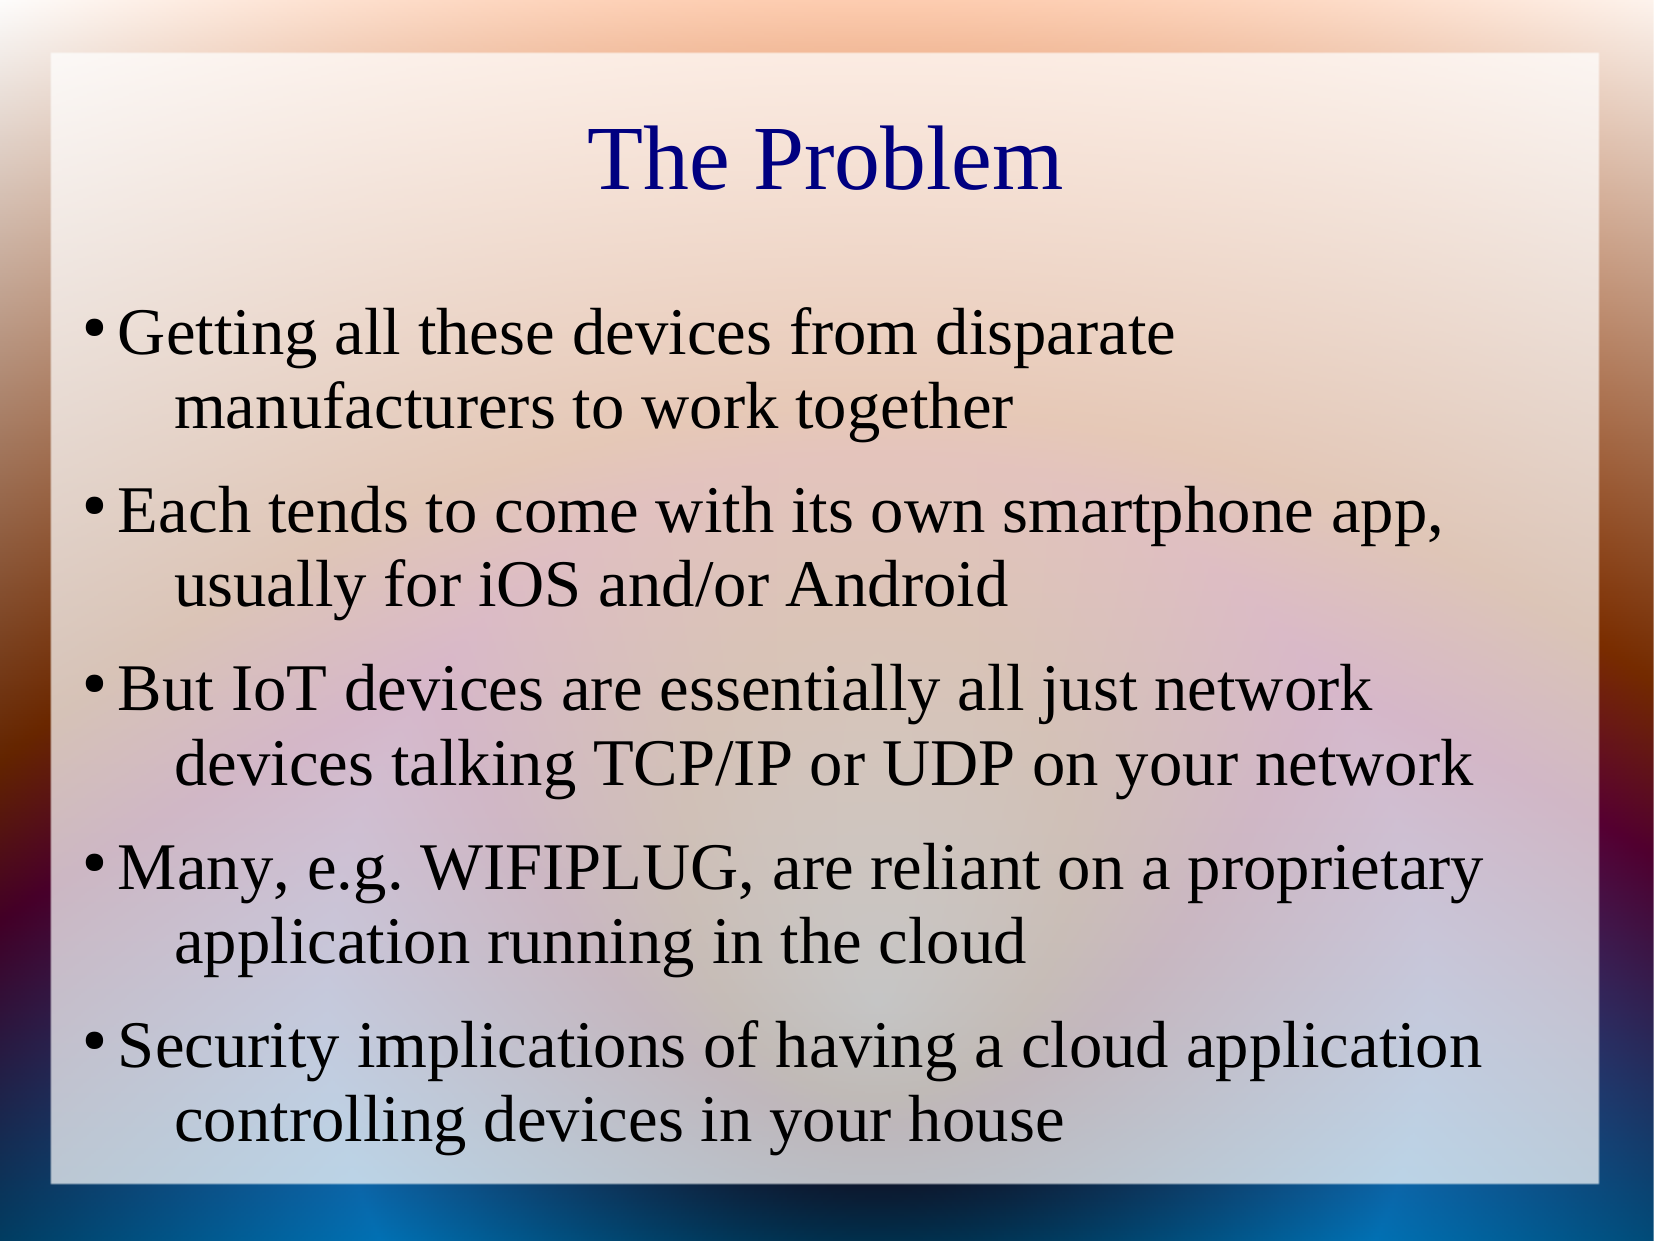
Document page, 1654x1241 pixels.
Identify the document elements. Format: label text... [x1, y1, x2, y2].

picture [0, 0, 1654, 1241]
list Getting all these devices from disparate manufacturers to work together Each tends to come with its own smartphone app, usually for iOS and/or Android But IoT devices are essentially all just network devices talking TCP/IP or UDP on your network Many, e.g. WIFIPLUG, are reliant on a proprietary application running in the cloud Security implications of having a cloud application controlling devices in your house [82, 290, 1571, 1157]
title The Problem [82, 55, 1571, 262]
